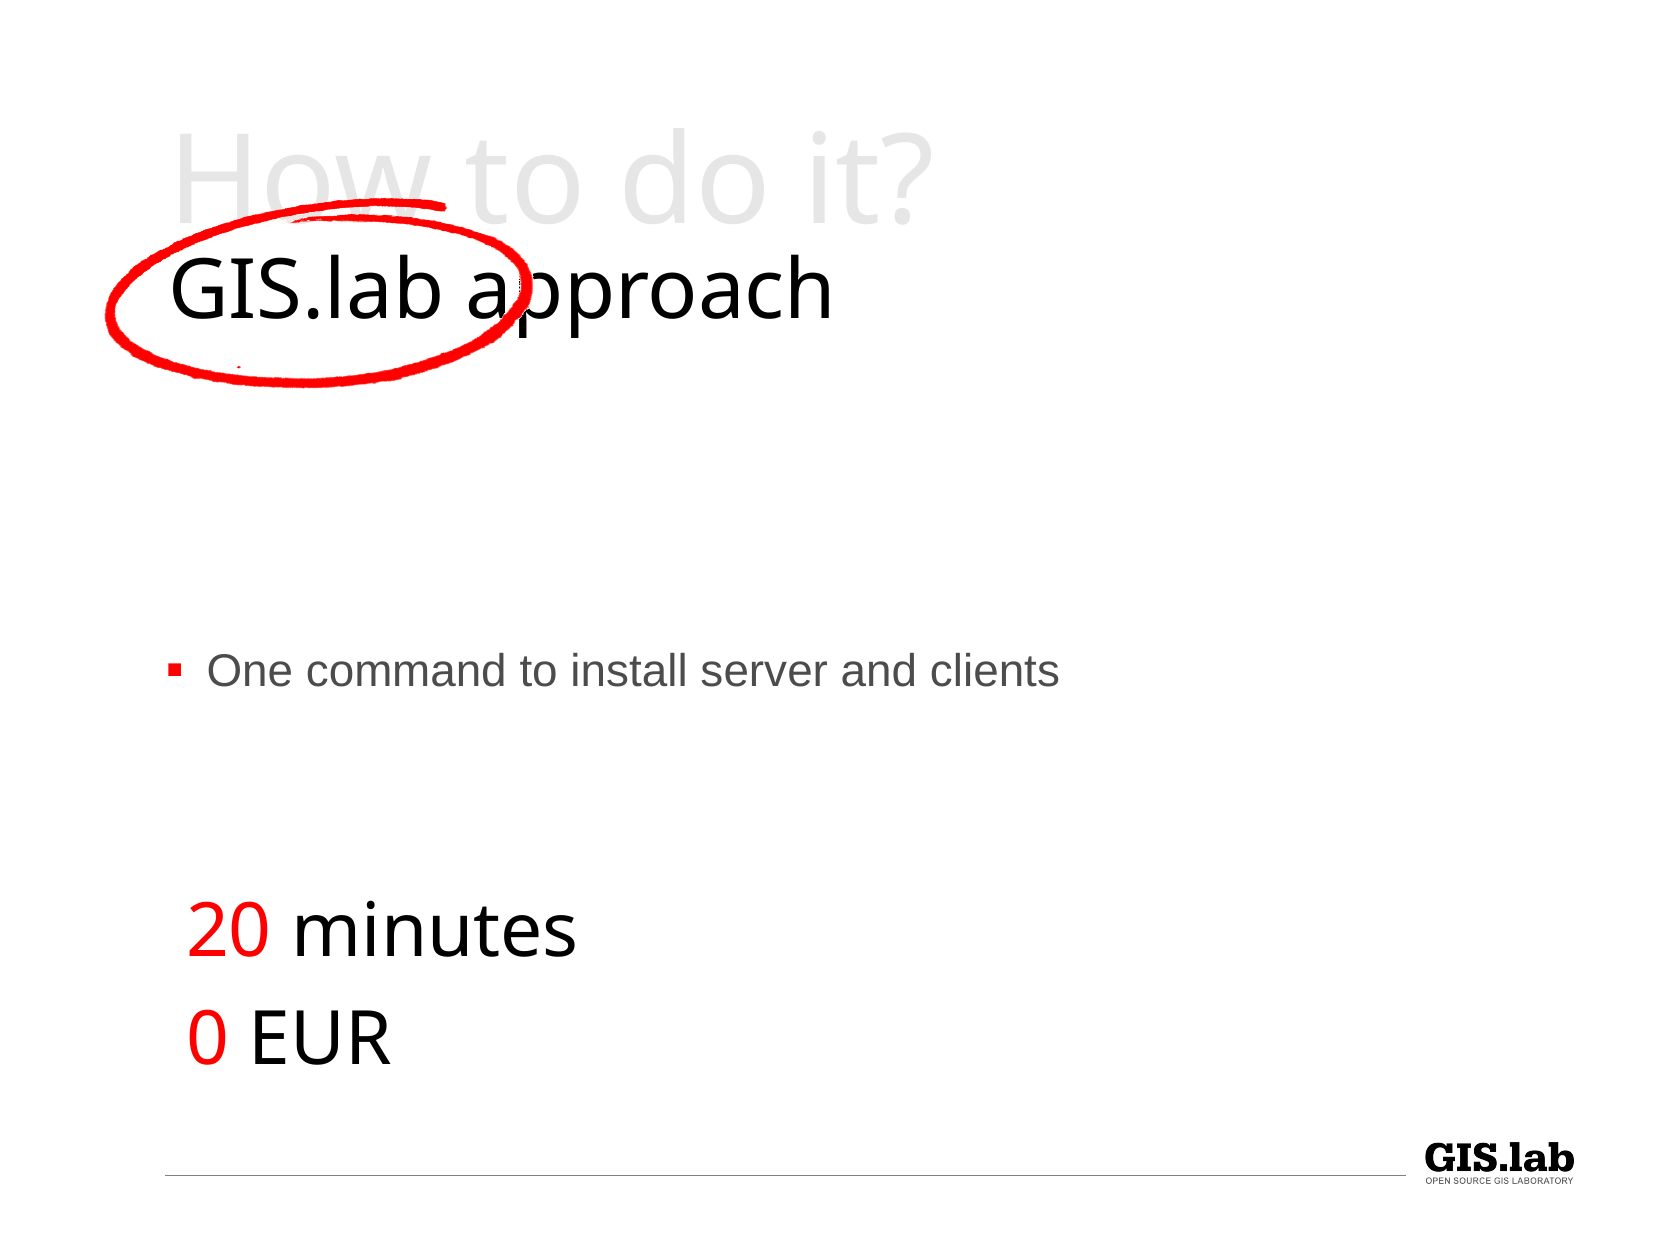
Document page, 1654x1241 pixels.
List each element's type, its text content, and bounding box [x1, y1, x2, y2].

text_box GIS.lab approach [544, 222, 966, 355]
text_box 20 minutes 0 EUR [171, 868, 681, 1102]
text_box One command to install server and clients [153, 637, 1076, 704]
picture [88, 188, 544, 396]
picture [1423, 1139, 1576, 1188]
text_box How to do it? [153, 82, 1134, 274]
